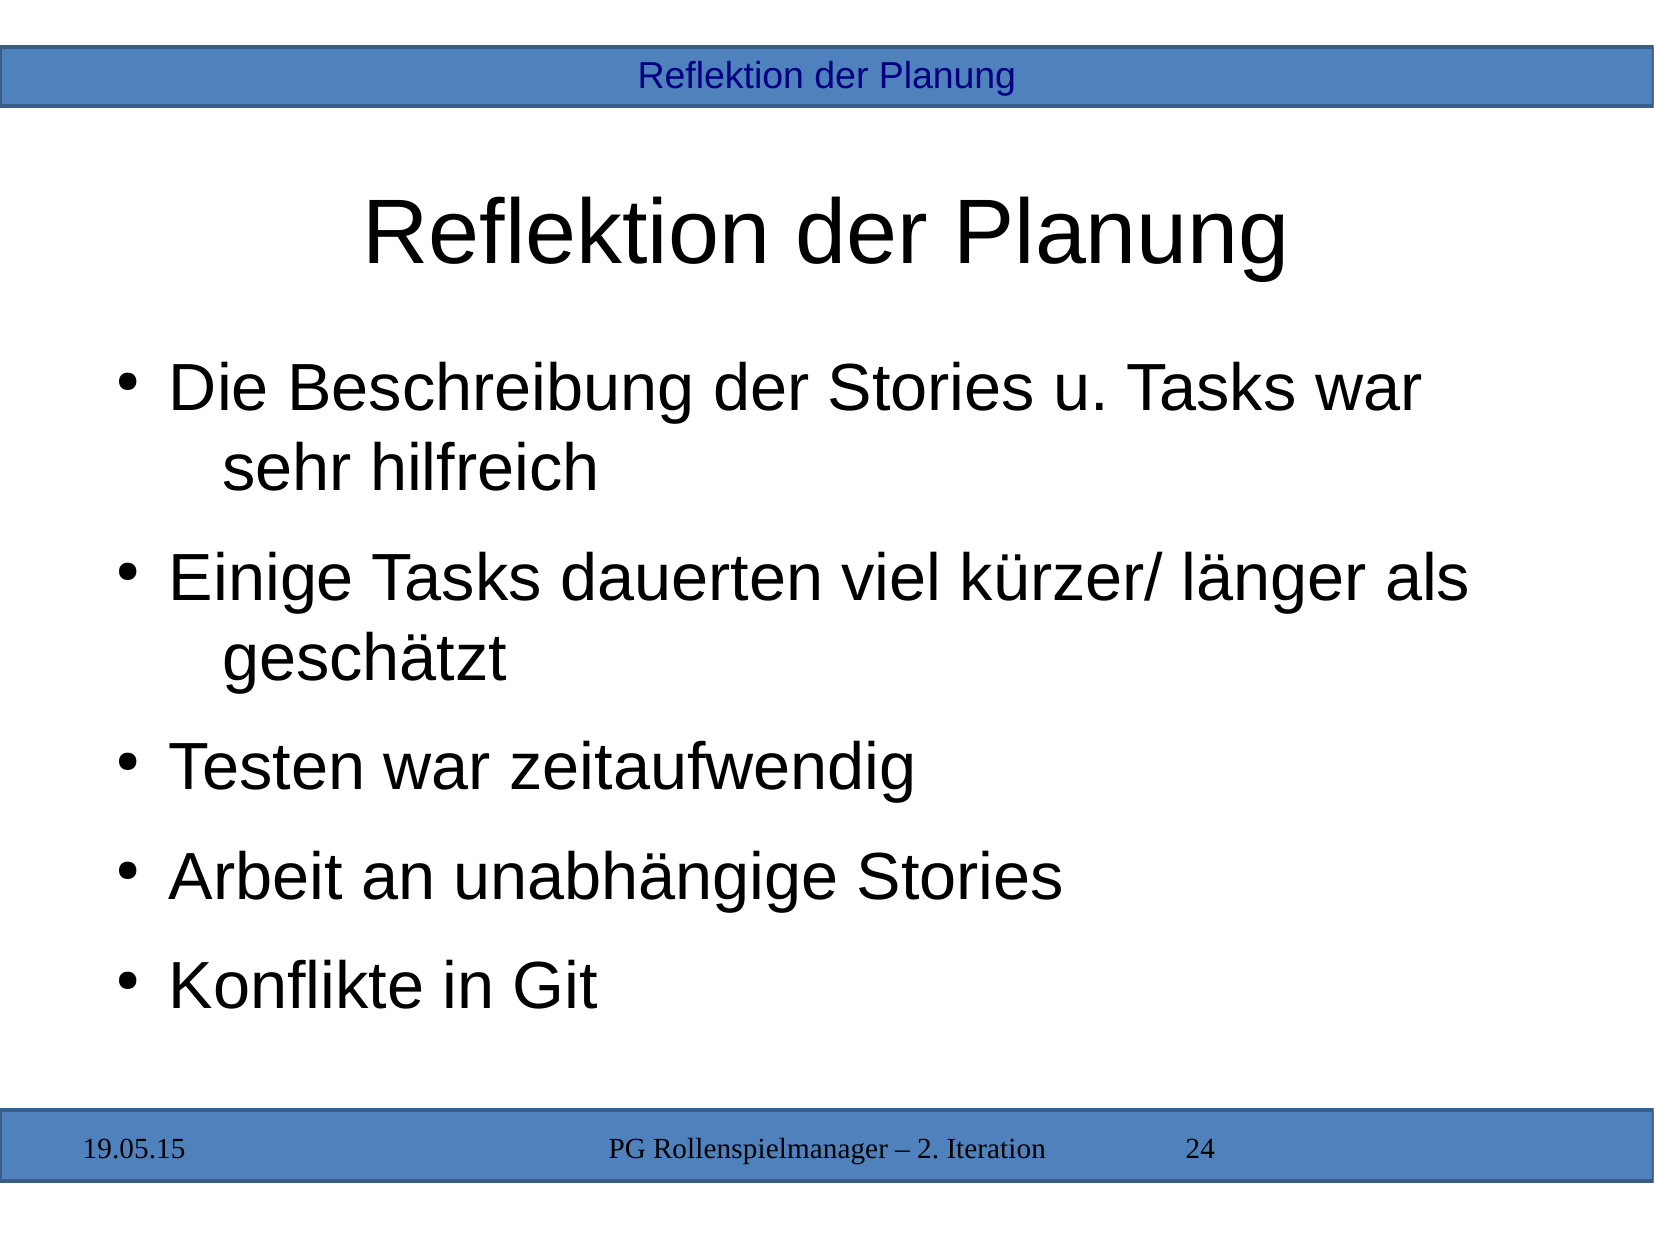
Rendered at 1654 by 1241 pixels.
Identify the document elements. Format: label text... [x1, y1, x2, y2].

title Reflektion der Planung [82, 123, 1571, 331]
list Die Beschreibung der Stories u. Tasks war sehr hilfreich Einige Tasks dauerten viel kürzer/ länger als geschätzt Testen war zeitaufwendig Arbeit an unabhängige Stories Konflikte in Git [80, 343, 1536, 1063]
text_box 19.05.15 [82, 1129, 468, 1216]
text_box PG Rollenspielmanager – 2. Iteration [565, 1129, 1090, 1216]
text_box [1185, 1129, 1571, 1216]
text_box Reflektion der Planung [0, 47, 1654, 105]
